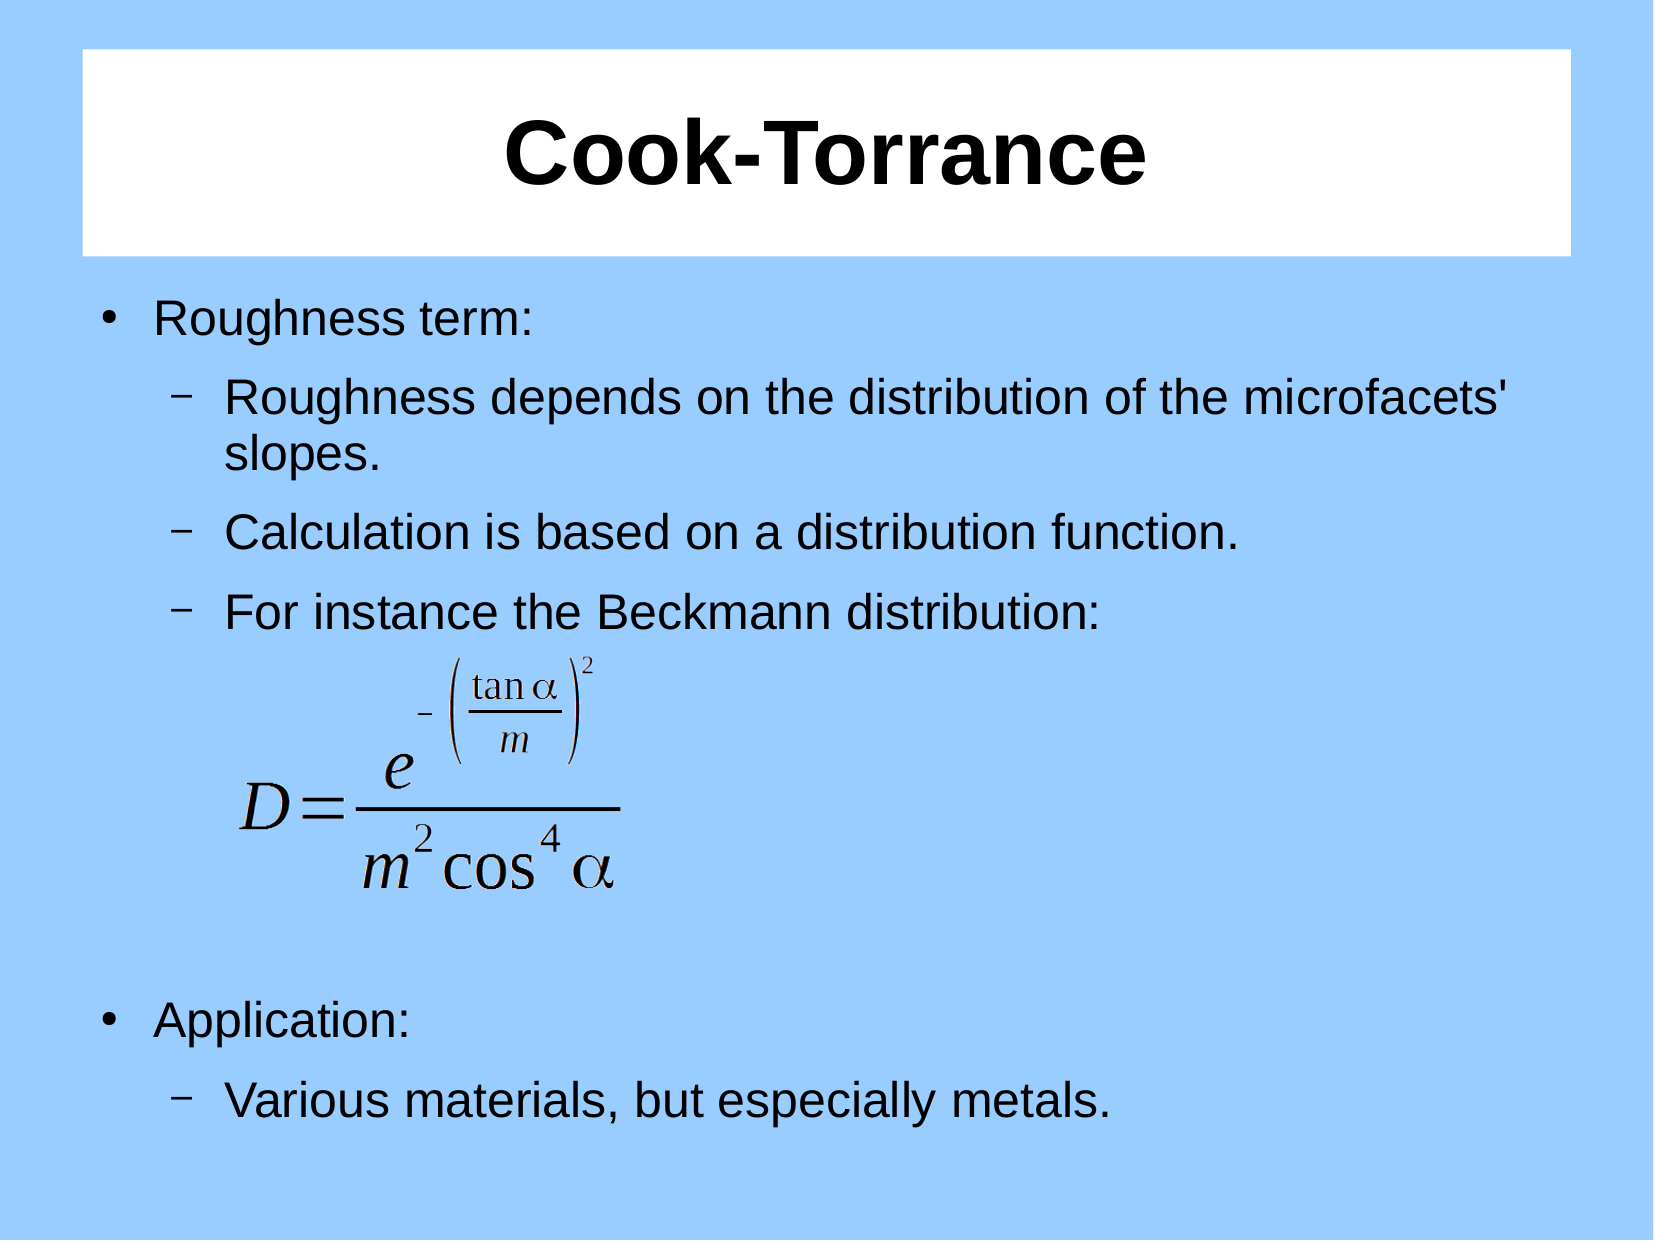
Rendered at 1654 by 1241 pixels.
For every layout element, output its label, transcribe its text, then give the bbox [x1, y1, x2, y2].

title Cook-Torrance [82, 49, 1571, 257]
picture [233, 649, 626, 900]
list Roughness term: Roughness depends on the distribution of the microfacets' slopes. Calculation is based on a distribution function. For instance the Beckmann distribution: Application: Various materials, but especially metals. [82, 290, 1571, 1170]
